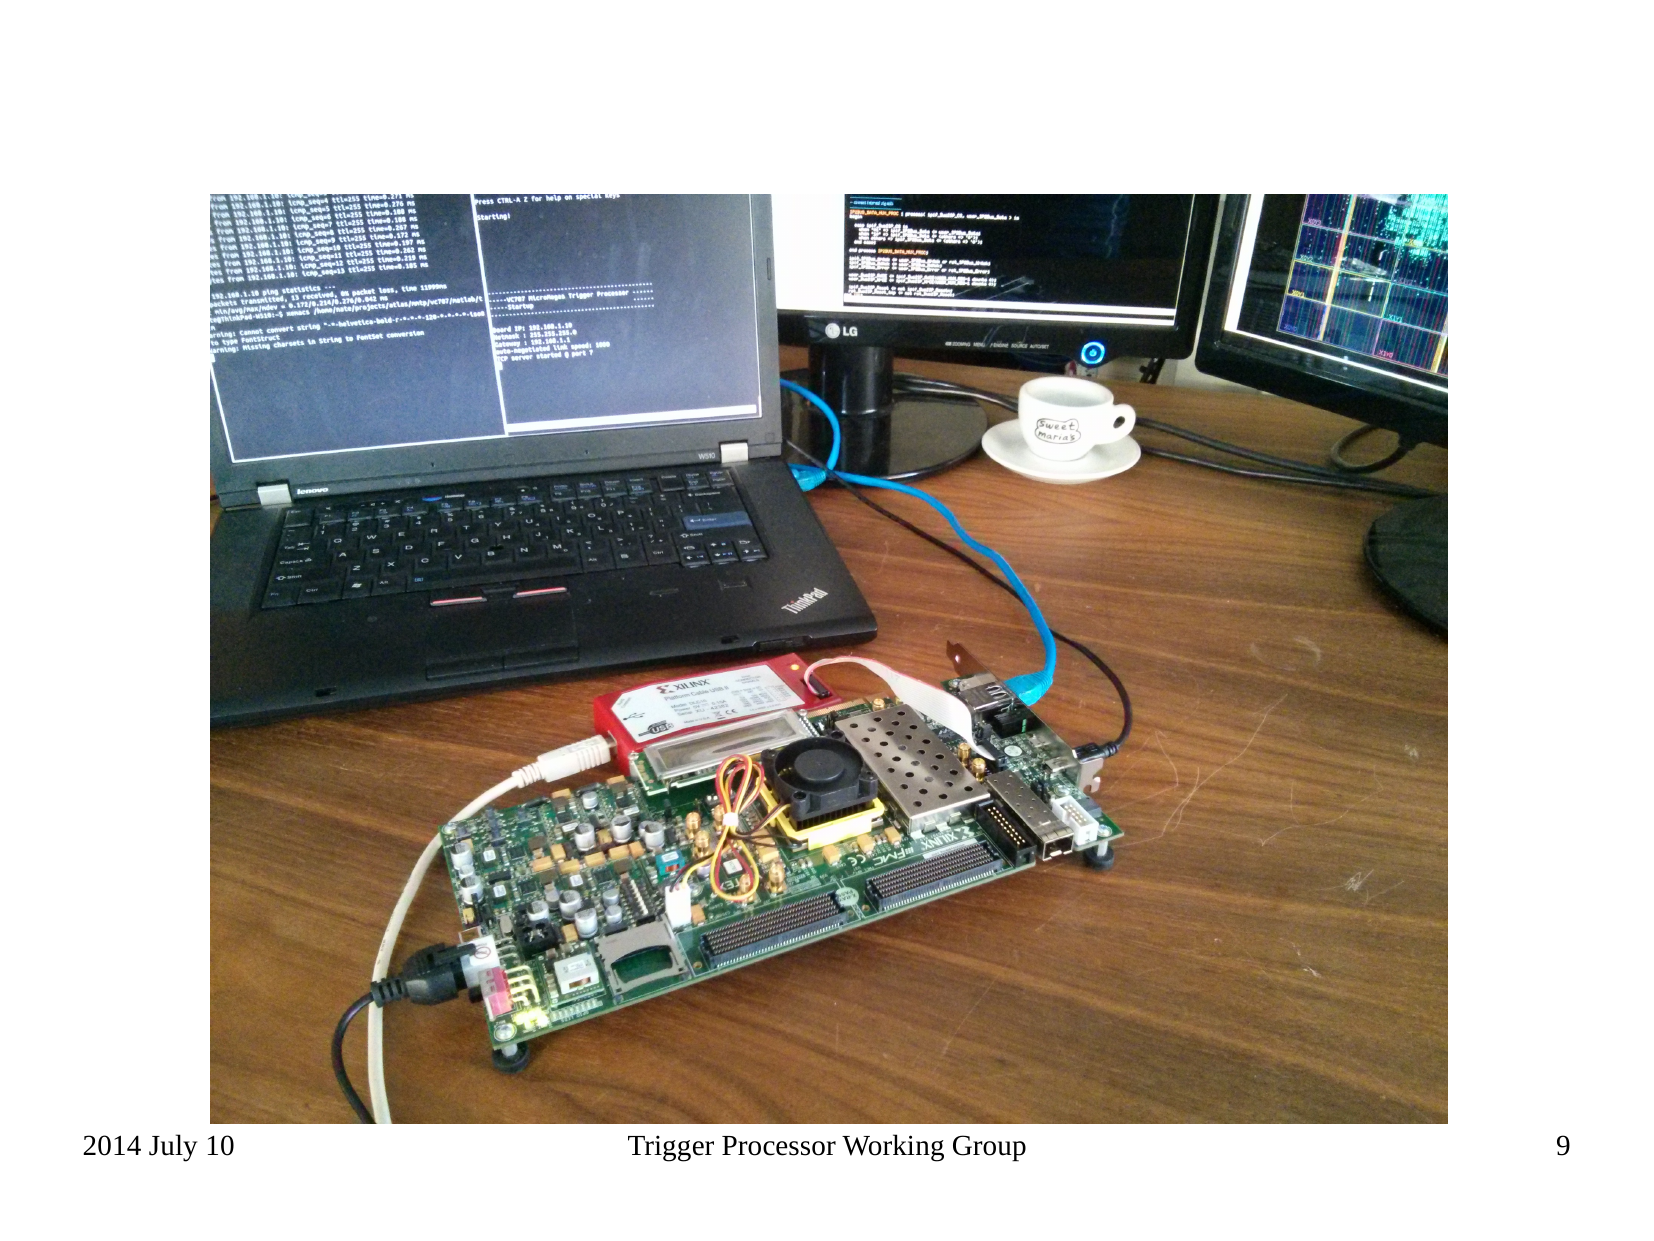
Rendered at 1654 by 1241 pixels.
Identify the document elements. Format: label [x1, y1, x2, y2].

picture [210, 194, 1448, 1124]
